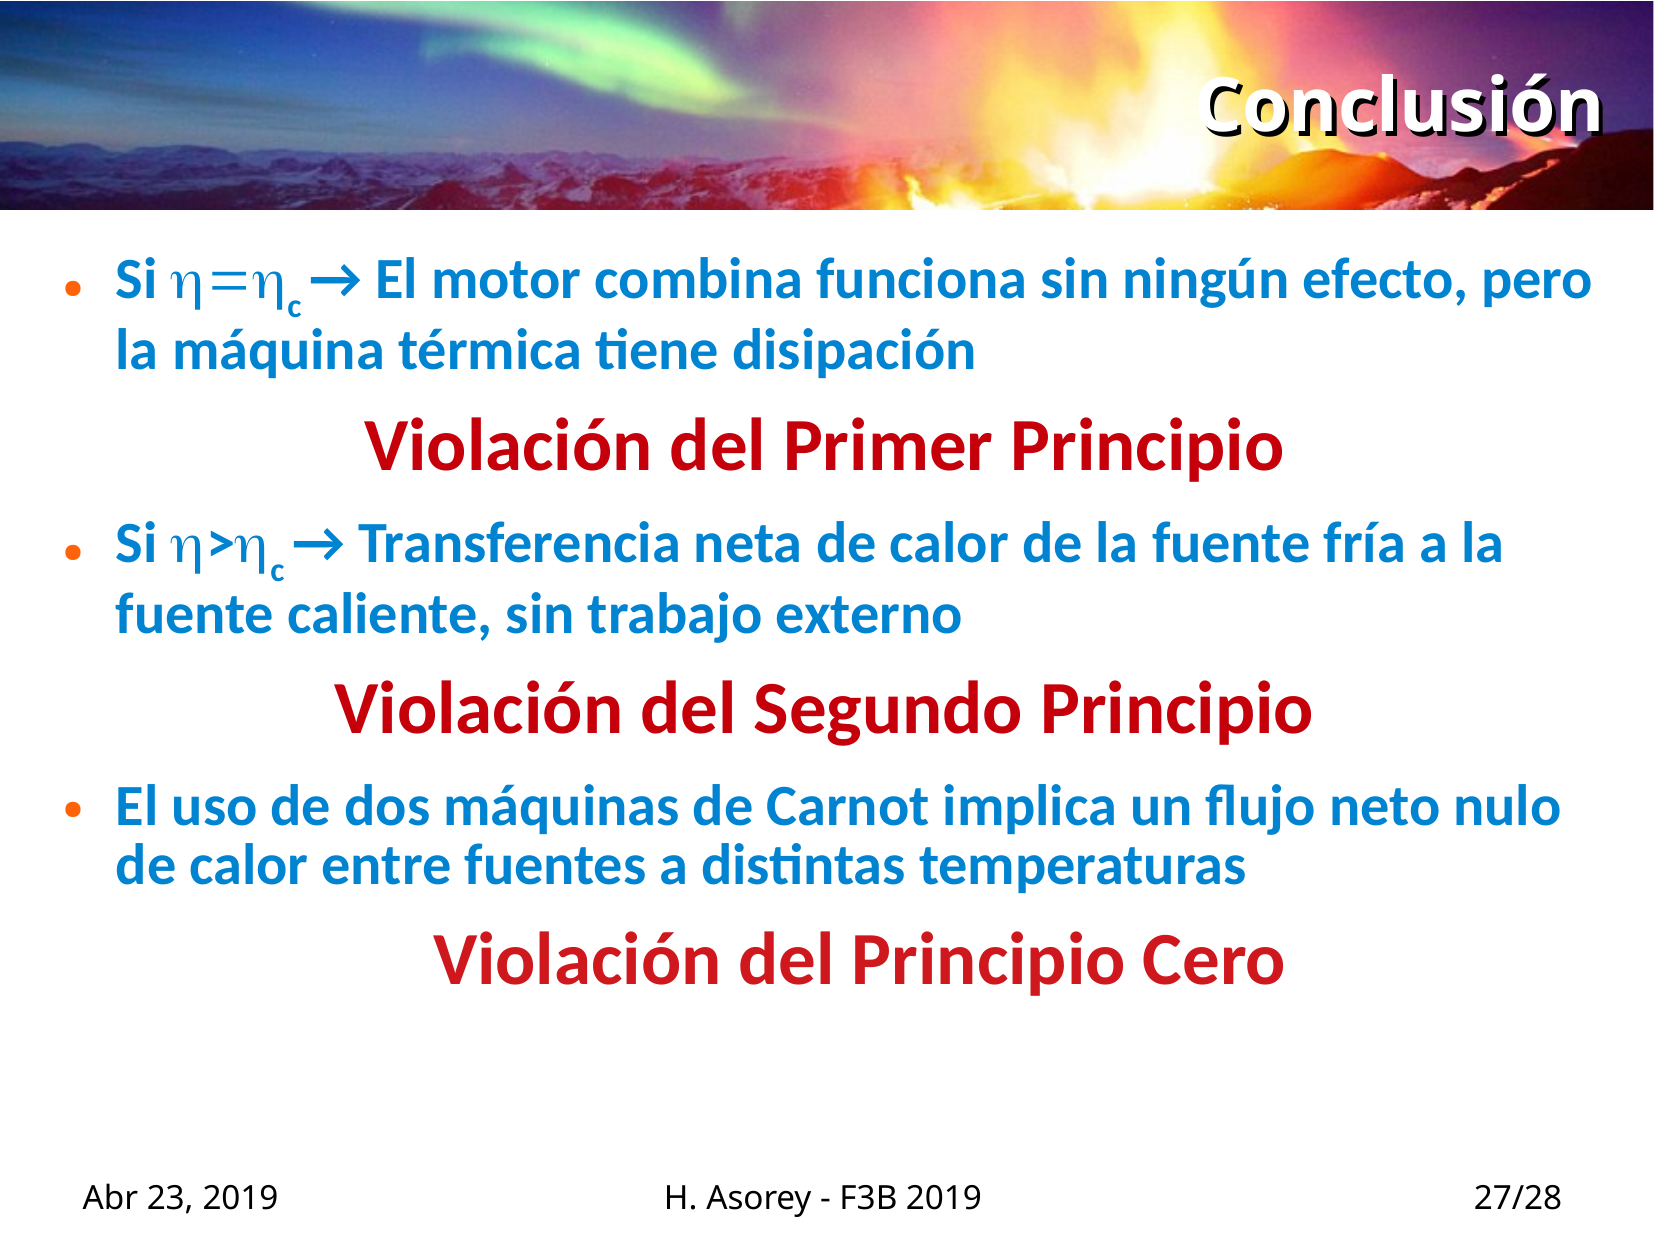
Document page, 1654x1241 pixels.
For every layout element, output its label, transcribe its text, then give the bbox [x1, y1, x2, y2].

title Conclusión [45, 15, 1606, 191]
picture [0, 1, 1654, 210]
list Si h=hc → El motor combina funciona sin ningún efecto, pero la máquina térmica tiene disipación Violación del Primer Principio Si h>hc → Transferencia neta de calor de la fuente fría a la fuente caliente, sin trabajo externo Violación del Segundo Principio El uso de dos máquinas de Carnot implica un flujo neto nulo de calor entre fuentes a distintas temperaturas Violación del Principio Cero [45, 255, 1606, 1156]
